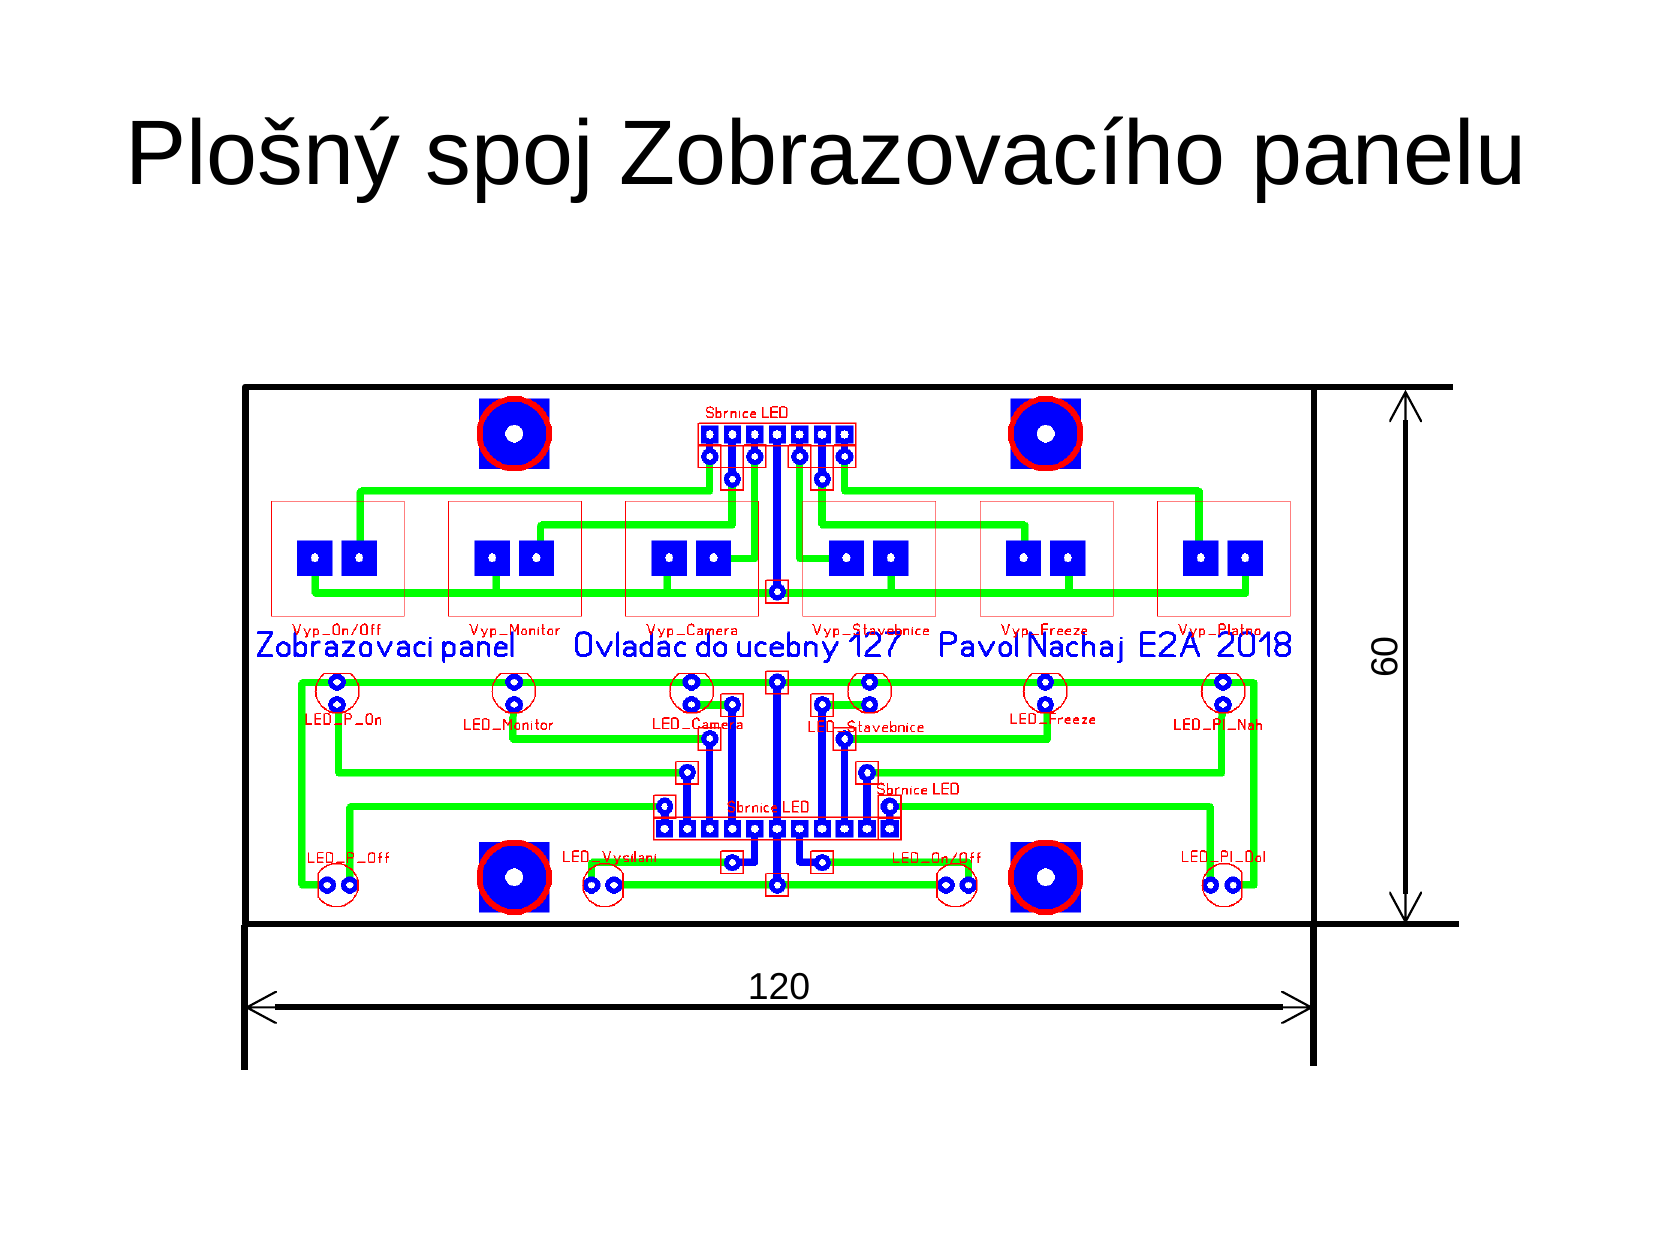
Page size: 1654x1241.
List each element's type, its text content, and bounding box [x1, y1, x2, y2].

title Plošný spoj Zobrazovacího panelu [82, 49, 1571, 257]
picture [248, 389, 1312, 922]
